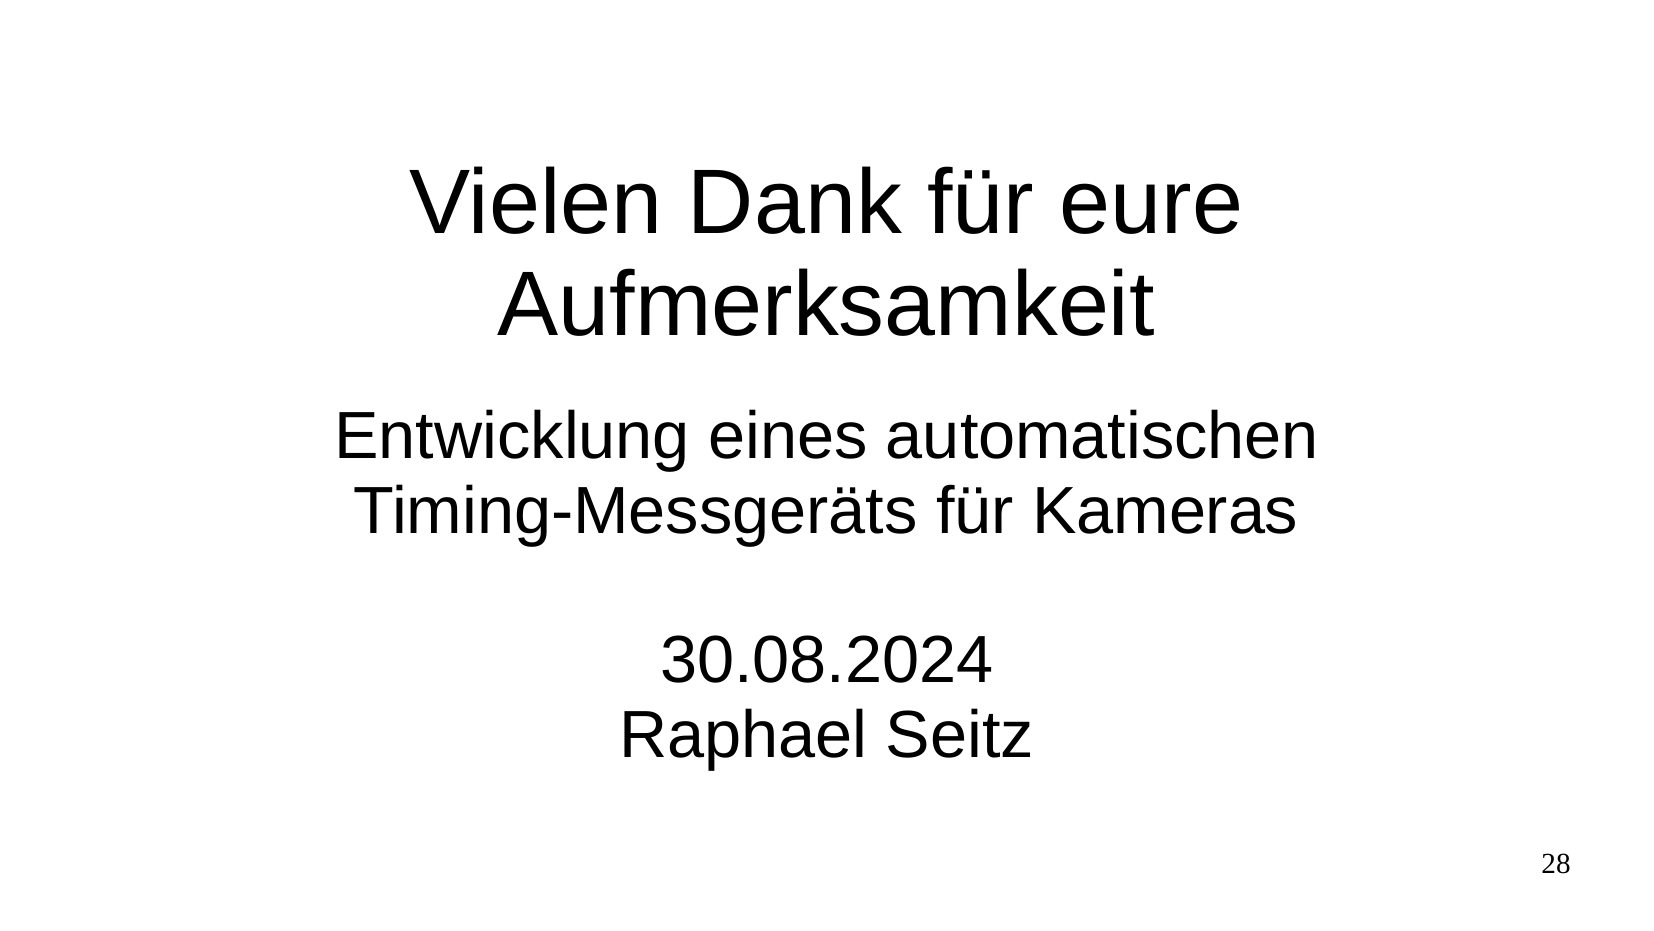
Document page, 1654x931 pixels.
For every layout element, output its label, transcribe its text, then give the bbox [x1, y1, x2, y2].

title Vielen Dank für eure Aufmerksamkeit [82, 150, 1571, 356]
text_box Entwicklung eines automatischen Timing-Messgeräts für Kameras 30.08.2024 Raphael Seitz [82, 397, 1571, 772]
